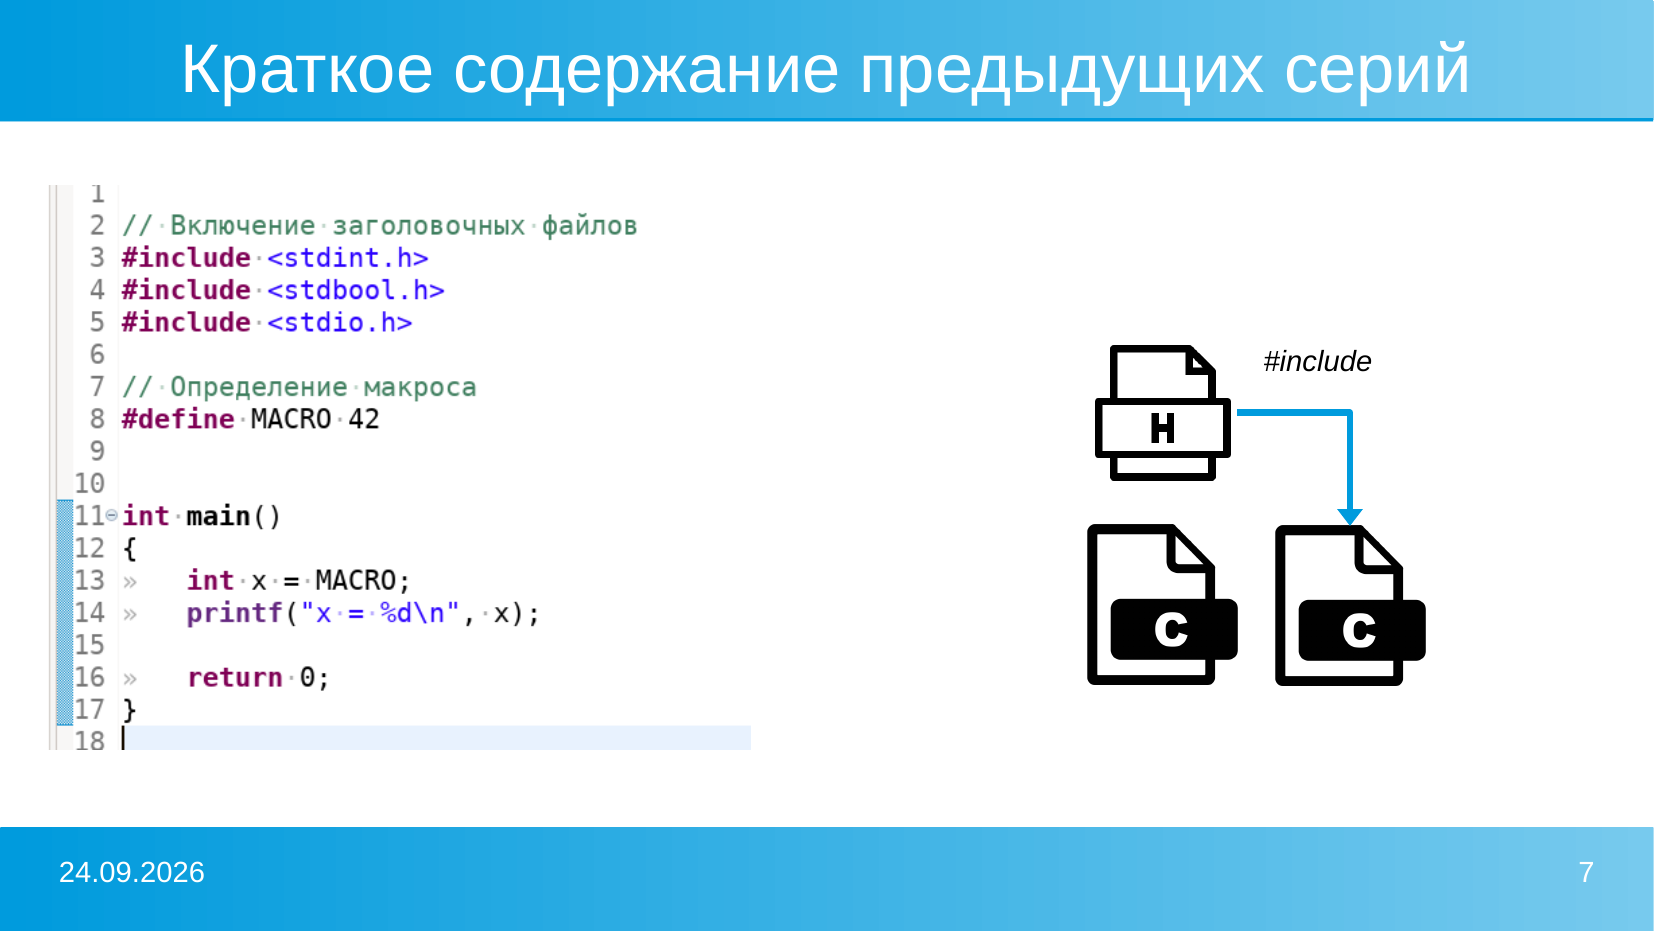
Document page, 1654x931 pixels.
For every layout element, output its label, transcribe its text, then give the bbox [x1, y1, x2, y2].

title Краткое содержание предыдущих серий [59, 29, 1595, 108]
picture [37, 185, 751, 751]
picture [1275, 525, 1426, 686]
text_box #include [1248, 337, 1388, 386]
picture [1087, 524, 1238, 685]
picture [1087, 337, 1238, 488]
